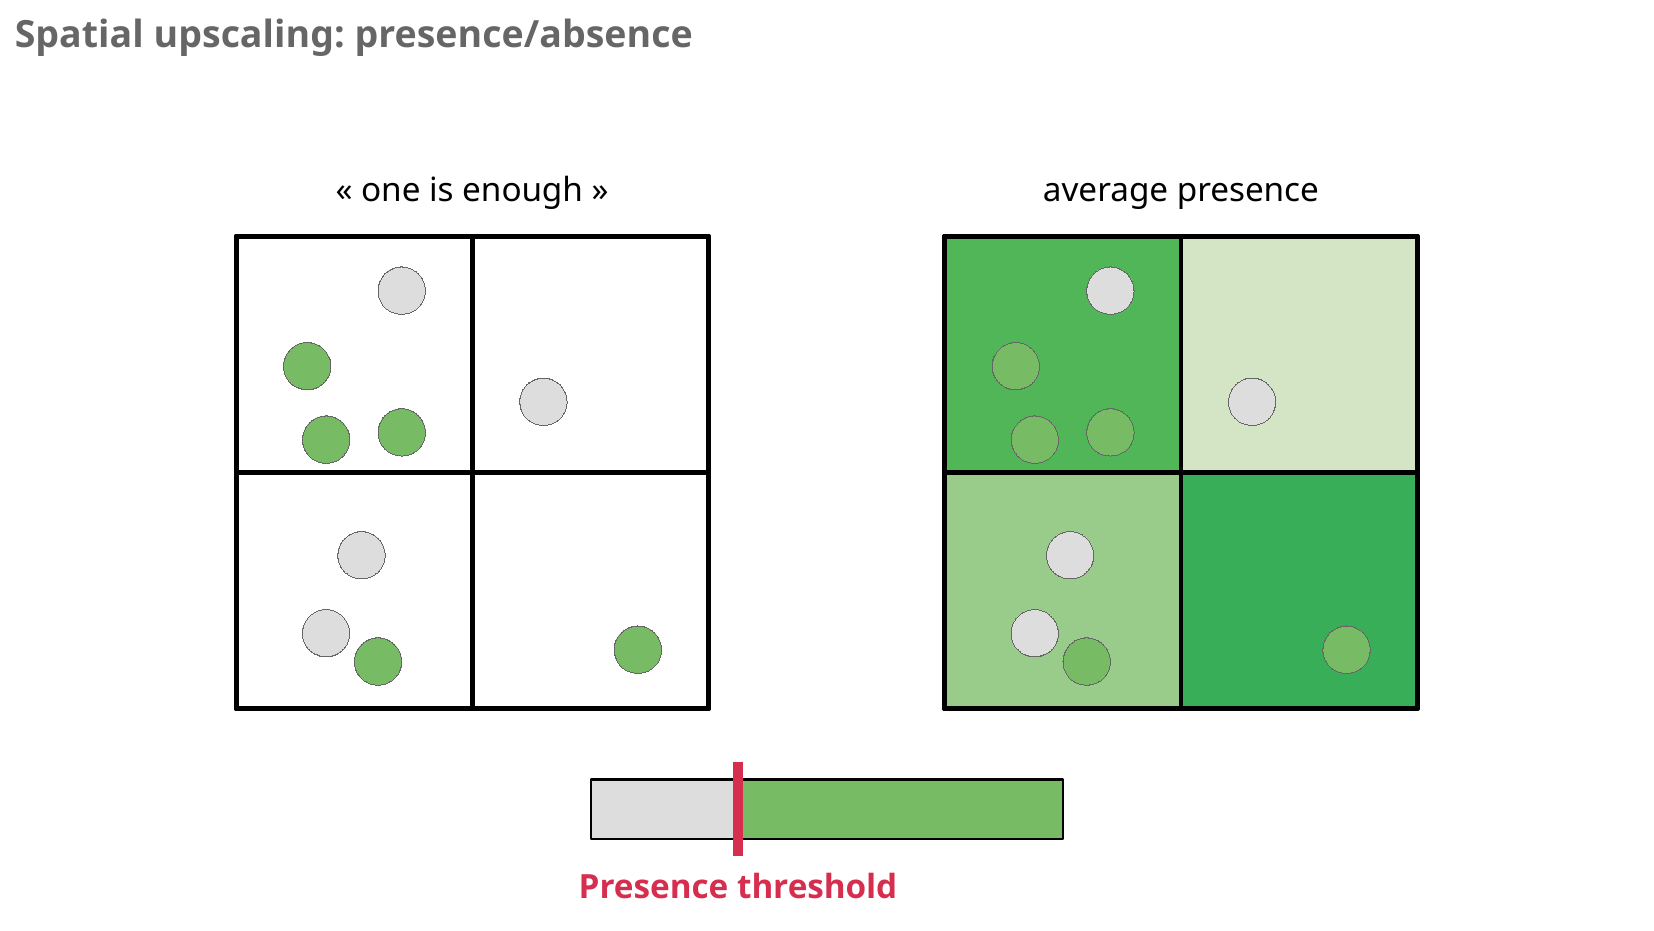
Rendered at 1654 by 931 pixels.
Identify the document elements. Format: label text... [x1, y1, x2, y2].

text_box [283, 342, 331, 390]
text_box « one is enough » [265, 158, 680, 219]
text_box [337, 531, 386, 579]
text_box [302, 609, 350, 657]
text_box [302, 415, 350, 464]
text_box average presence [974, 158, 1388, 219]
text_box [378, 408, 426, 457]
text_box [947, 475, 1179, 706]
text_box [1183, 475, 1415, 706]
text_box [614, 625, 662, 674]
text_box Presence threshold [501, 855, 975, 916]
text_box [743, 779, 1063, 839]
text_box [378, 266, 426, 315]
text_box Spatial upscaling: presence/absence [0, 0, 1654, 118]
text_box [354, 637, 402, 686]
text_box [947, 239, 1179, 470]
text_box [1183, 239, 1415, 470]
text_box [519, 378, 568, 426]
text_box [590, 779, 733, 839]
